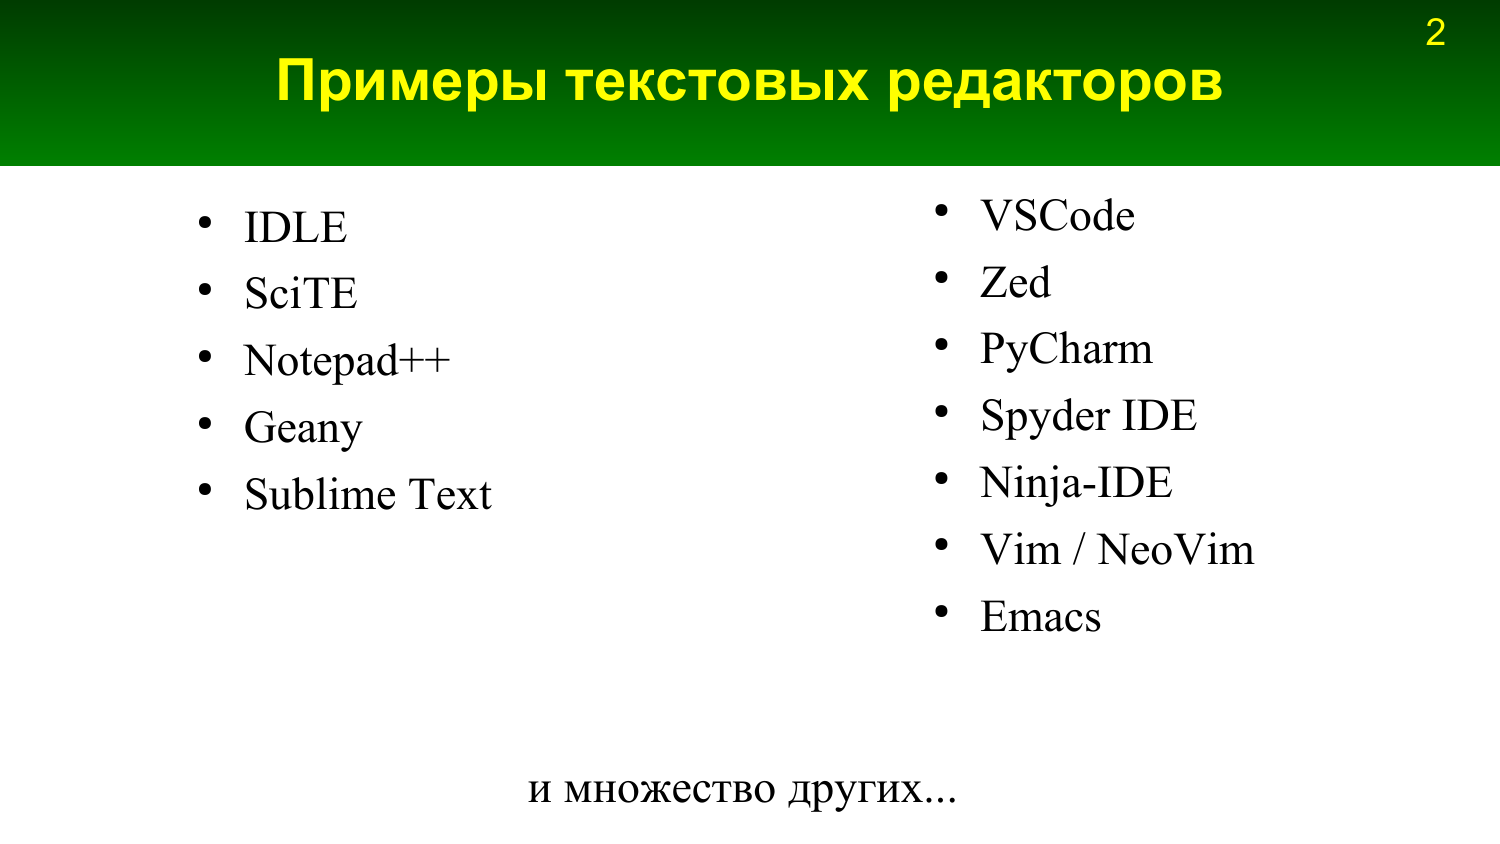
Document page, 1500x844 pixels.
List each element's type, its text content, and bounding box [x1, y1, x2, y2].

title Примеры текстовых редакторов [75, 11, 1426, 142]
text_box VSCode Zed PyCharm Spyder IDE Ninja-IDE Vim / NeoVim Emacs [933, 177, 1335, 745]
text_box и множество других... [527, 749, 973, 820]
text_box IDLE SciTE Notepad++ Geany Sublime Text [196, 188, 626, 686]
